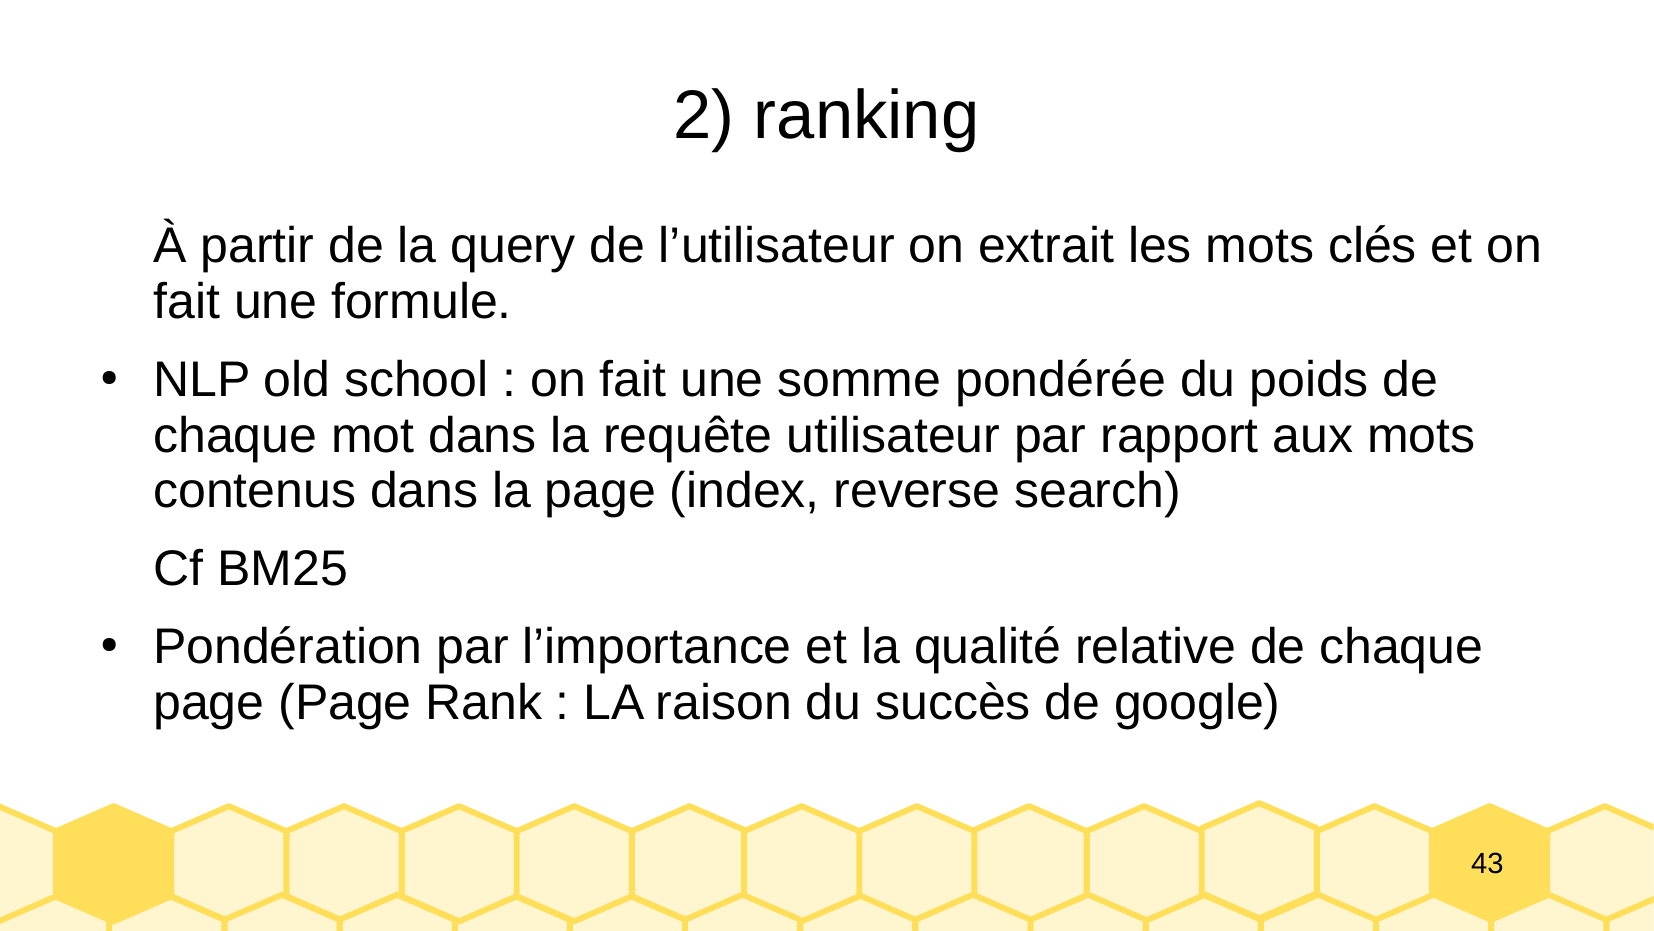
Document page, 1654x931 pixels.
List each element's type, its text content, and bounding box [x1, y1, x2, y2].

list À partir de la query de l’utilisateur on extrait les mots clés et on fait une formule. NLP old school : on fait une somme pondérée du poids de chaque mot dans la requête utilisateur par rapport aux mots contenus dans la page (index, reverse search) Cf BM25 Pondération par l’importance et la qualité relative de chaque page (Page Rank : LA raison du succès de google) [82, 217, 1571, 758]
title 2) ranking [82, 37, 1571, 193]
